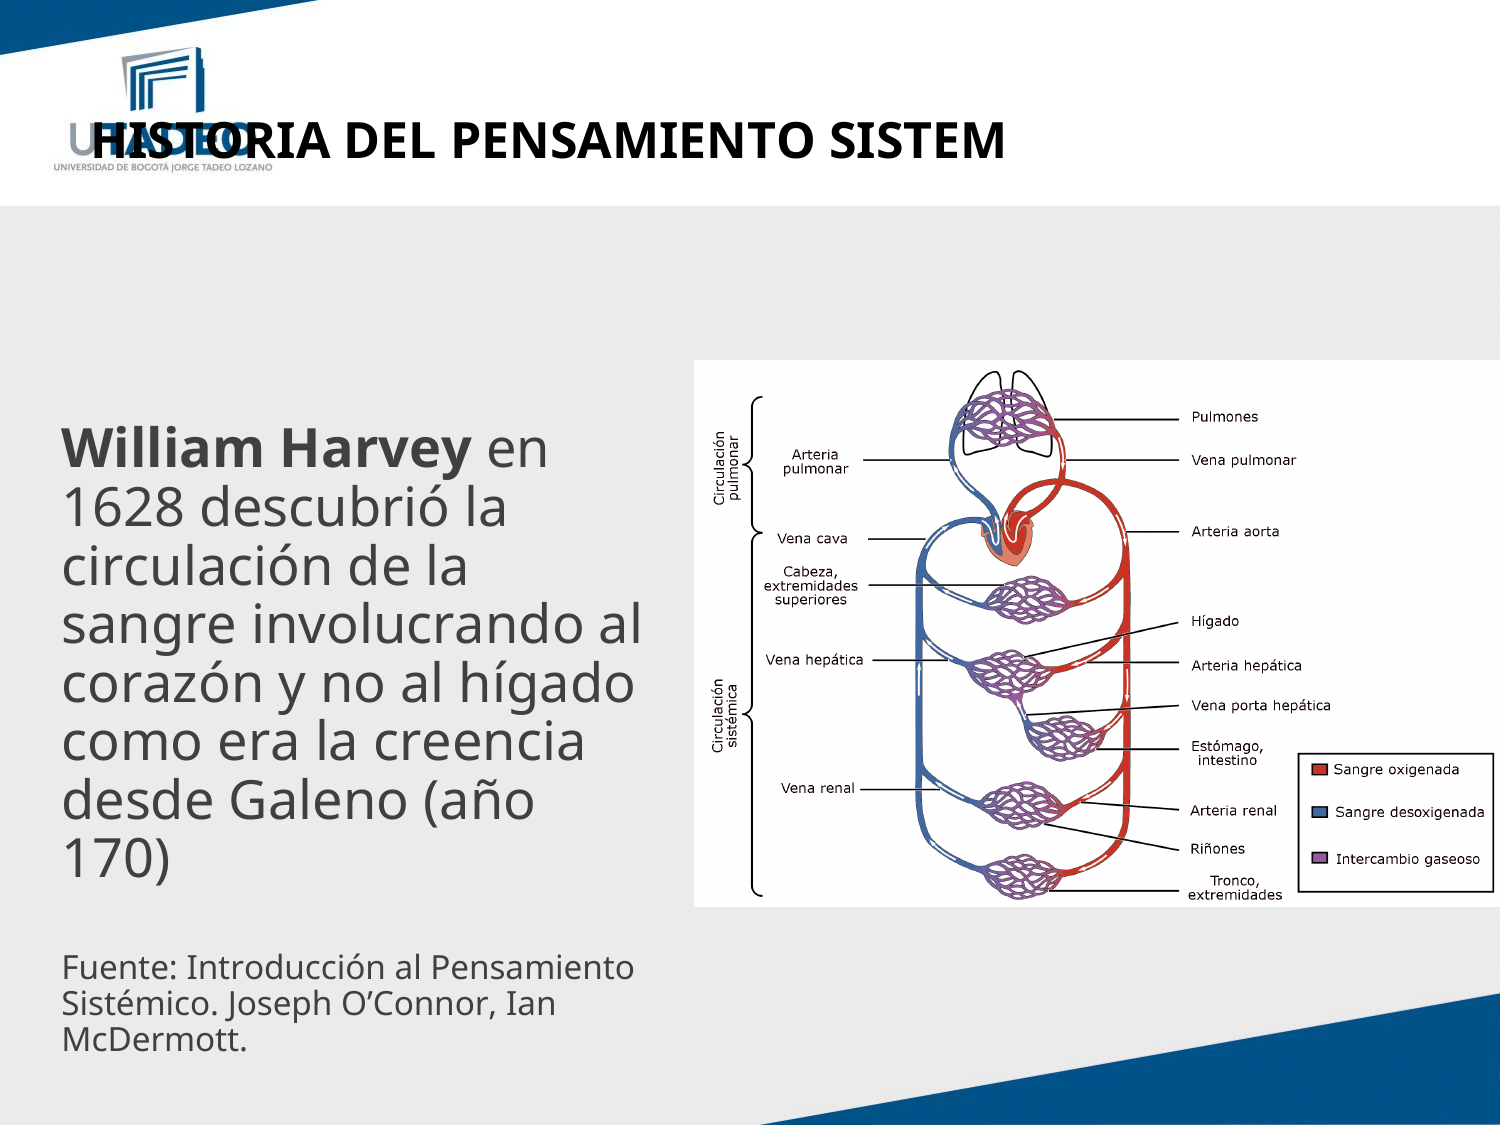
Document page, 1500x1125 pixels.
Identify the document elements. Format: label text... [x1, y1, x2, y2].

title HISTORIA DEL PENSAMIENTO SISTEM [75, 45, 1426, 233]
list William Harvey en 1628 descubrió la circulación de la sangre involucrando al corazón y no al hígado como era la creencia desde Galeno (año 170) Fuente: Introducción al Pensamiento Sistémico. Joseph O’Connor, Ian McDermott. [46, 337, 667, 1080]
picture [694, 360, 1500, 907]
